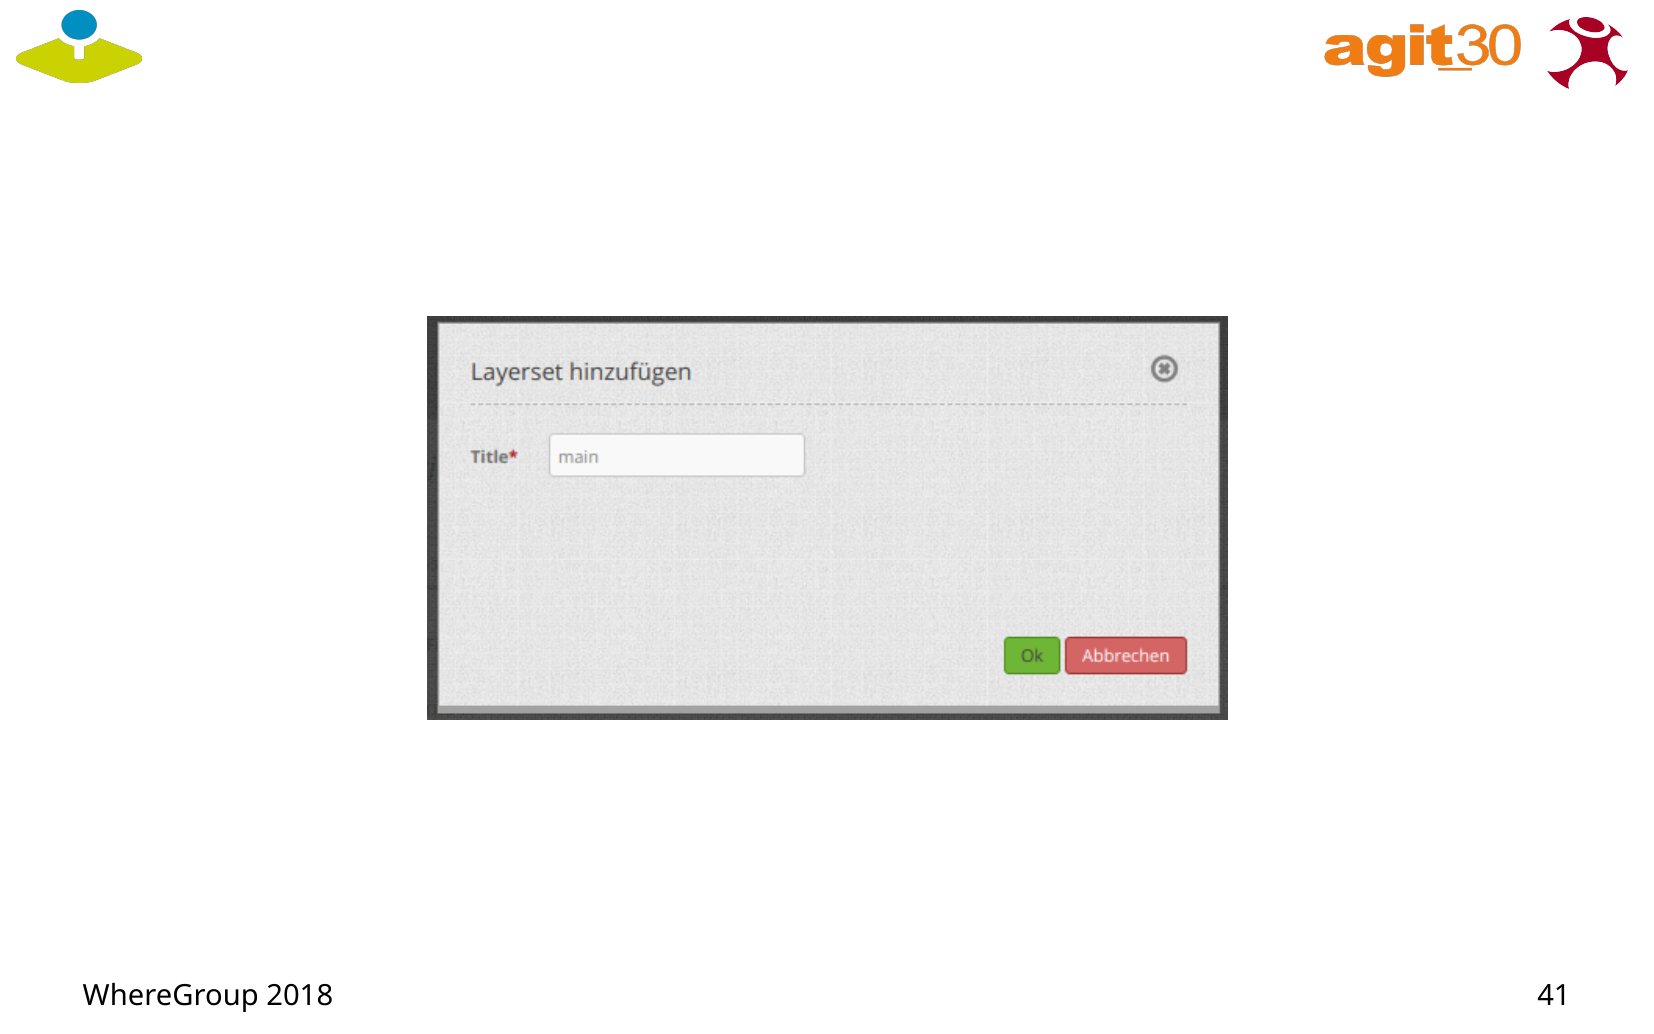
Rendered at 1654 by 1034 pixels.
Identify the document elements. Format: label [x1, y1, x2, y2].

picture [427, 316, 1228, 720]
picture [1322, 21, 1524, 79]
picture [1547, 17, 1628, 89]
picture [16, 10, 142, 83]
